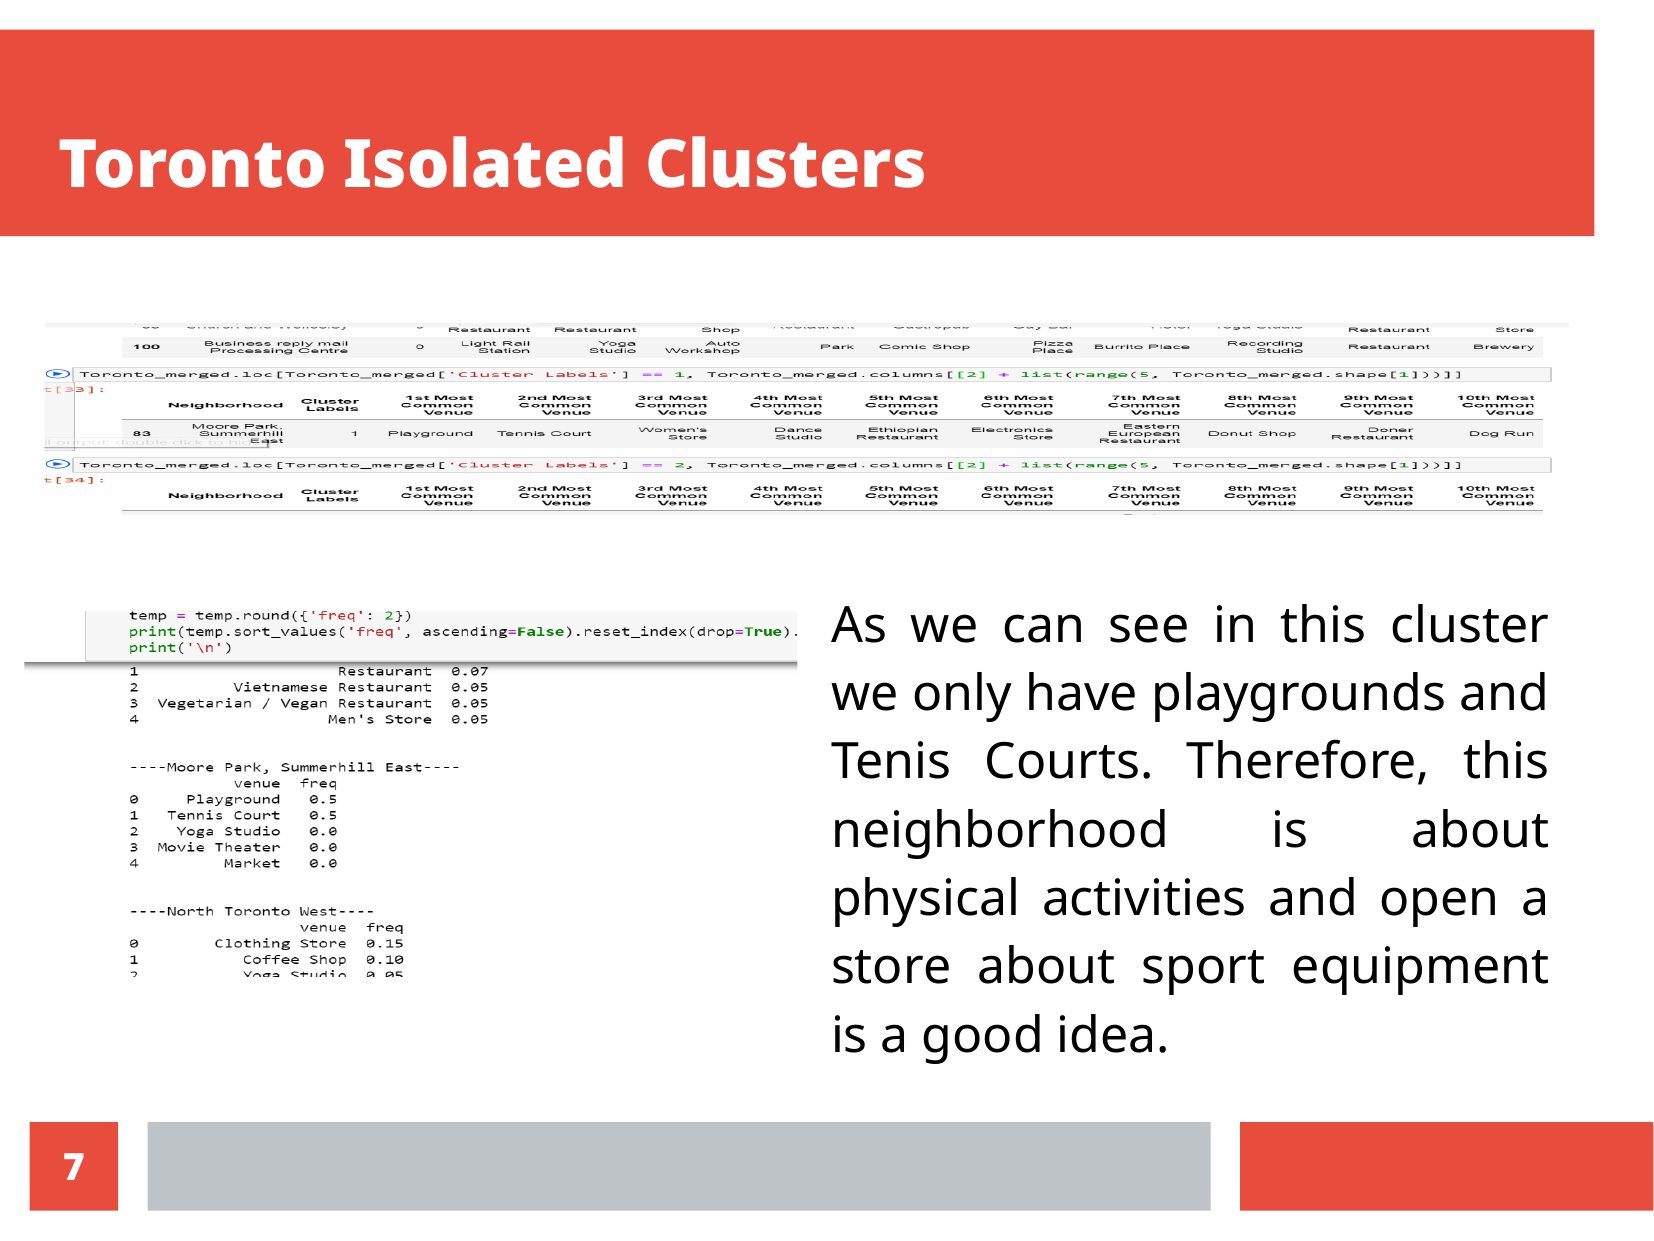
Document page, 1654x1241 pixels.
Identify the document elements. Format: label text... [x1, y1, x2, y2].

text_box As we can see in this cluster we only have playgrounds and Tenis Courts. Therefore, this neighborhood is about physical activities and open a store about sport equipment is a good idea. [816, 581, 1565, 972]
list [1174, 972, 1188, 980]
list [1203, 972, 1219, 980]
list [1043, 972, 1059, 980]
list [1014, 972, 1028, 980]
list [984, 972, 997, 980]
picture [44, 323, 1569, 515]
list [59, 515, 1565, 1093]
list [1403, 972, 1417, 980]
list [1358, 972, 1372, 980]
list [879, 972, 895, 980]
list [1074, 972, 1088, 980]
picture [24, 611, 798, 977]
list [1327, 972, 1342, 980]
title Toronto Isolated Clusters [59, 59, 1595, 207]
